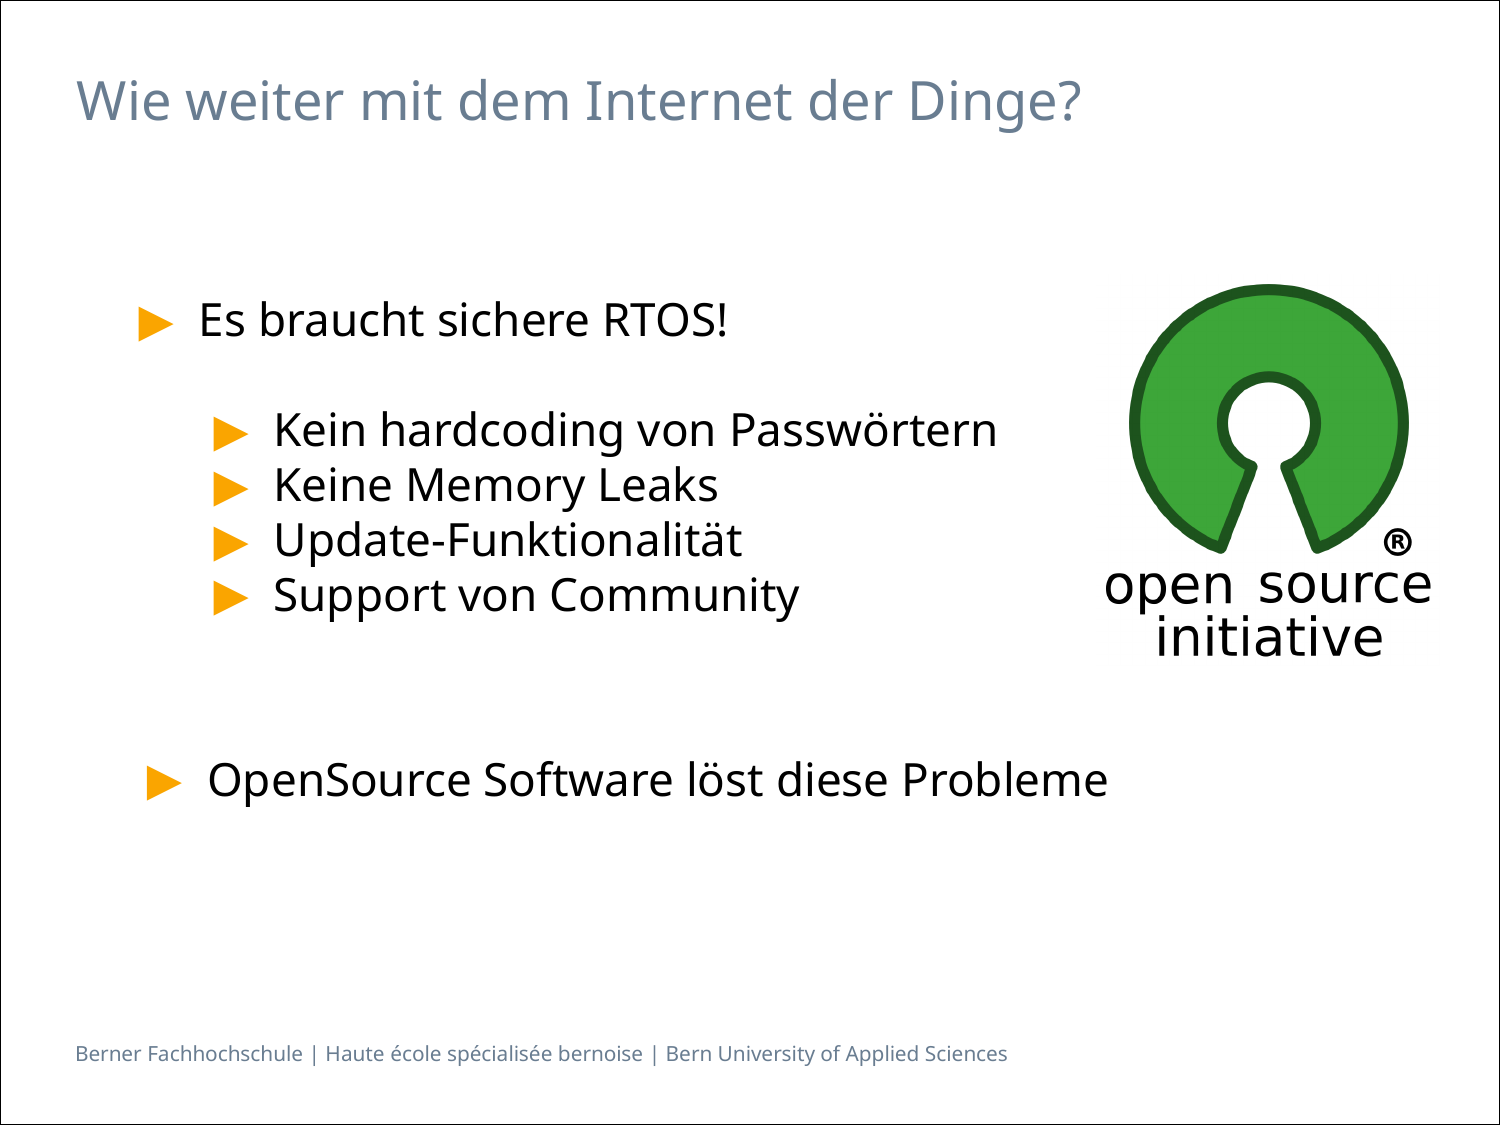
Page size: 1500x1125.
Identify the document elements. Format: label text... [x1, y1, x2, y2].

title Wie weiter mit dem Internet der Dinge? [76, 59, 1418, 148]
text_box OpenSource Software löst diese Probleme [117, 724, 1318, 832]
list Es braucht sichere RTOS! Kein hardcoding von Passwörtern Keine Memory Leaks Update-Funktionalität Support von Community [123, 283, 1096, 643]
picture [1096, 274, 1440, 666]
